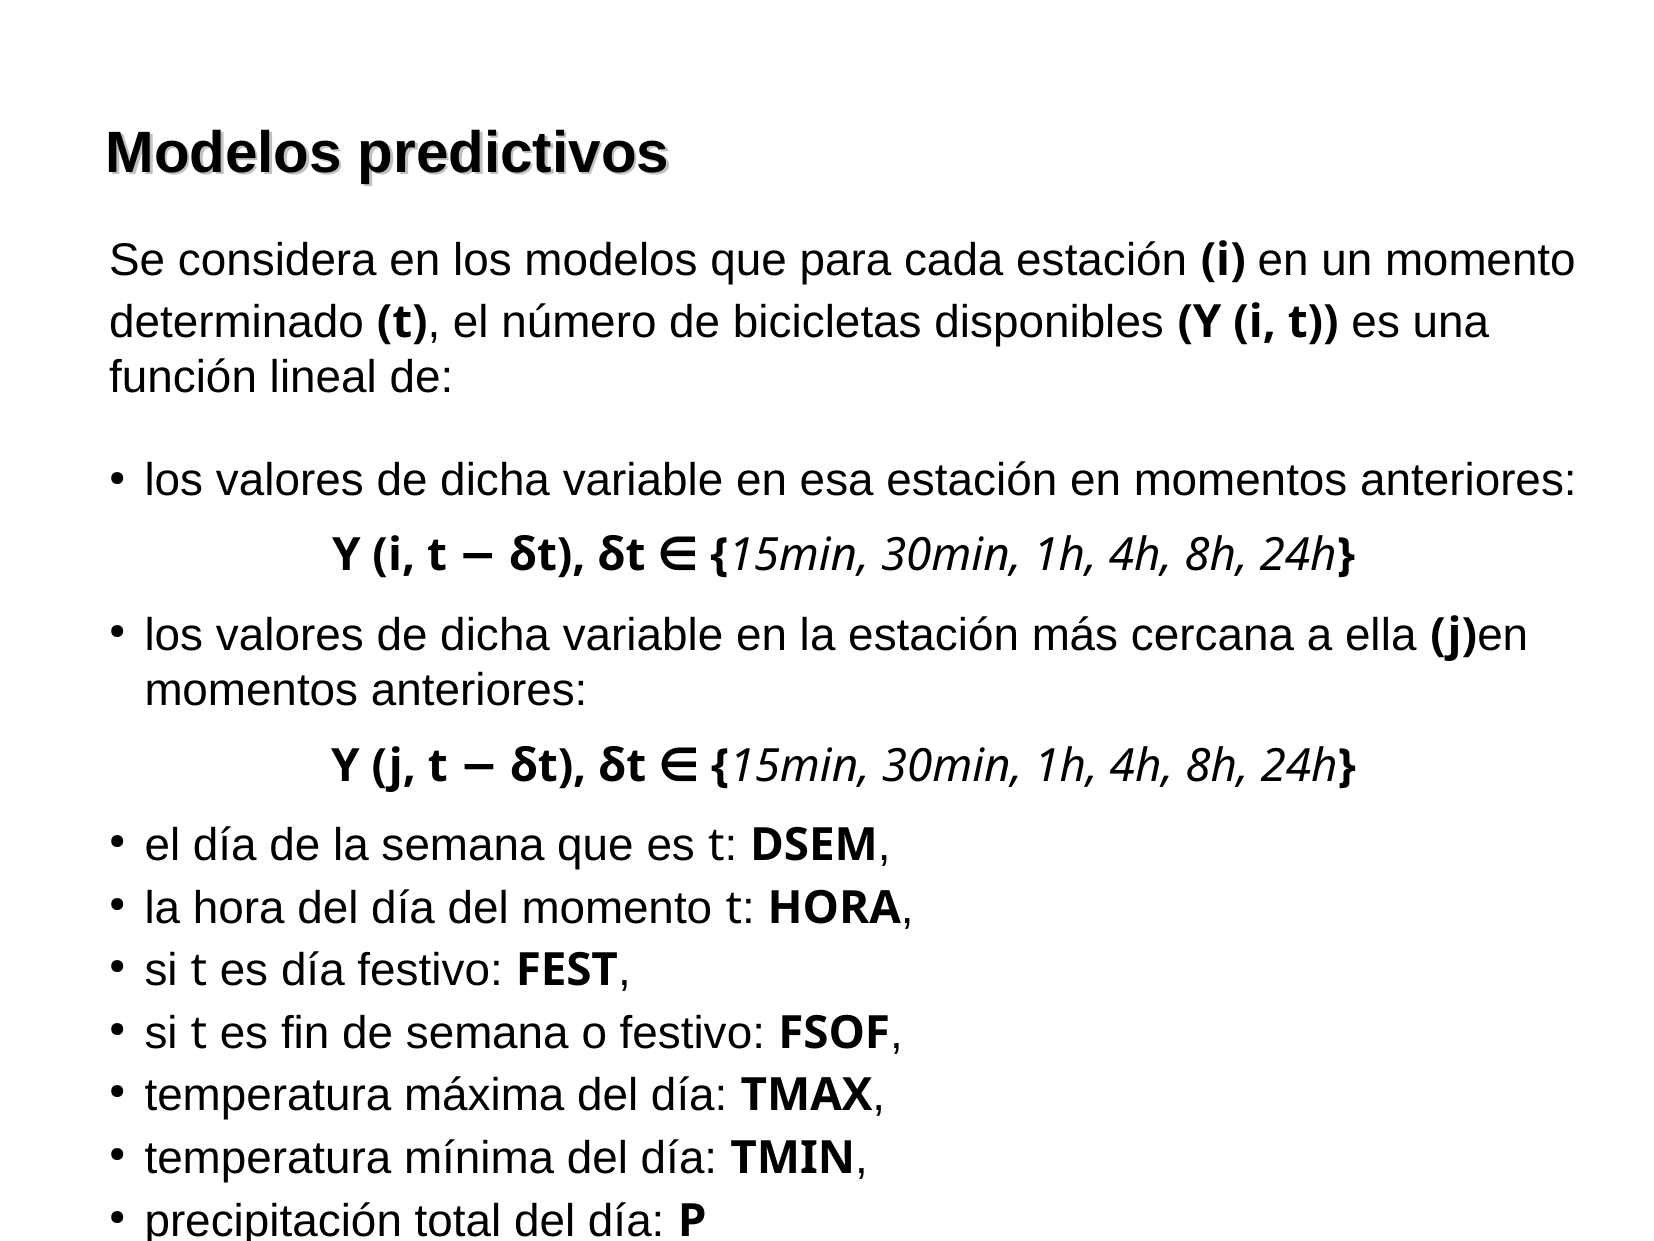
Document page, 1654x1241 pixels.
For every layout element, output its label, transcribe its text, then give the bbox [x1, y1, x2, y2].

text_box Se considera en los modelos que para cada estación (i) en un momento determinado (t), el número de bicicletas disponibles (Y (i, t)) es una función lineal de: los valores de dicha variable en esa estación en momentos anteriores: Y (i, t − δt), δt ∈ {15min, 30min, 1h, 4h, 8h, 24h} los valores de dicha variable en la estación más cercana a ella (j)en momentos anteriores: Y (j, t − δt), δt ∈ {15min, 30min, 1h, 4h, 8h, 24h} el día de la semana que es t: DSEM, la hora del día del momento t: HORA, si t es día festivo: FEST, si t es fin de semana o festivo: FSOF, temperatura máxima del día: TMAX, temperatura mínima del día: TMIN, precipitación total del día: P [94, 218, 1619, 1104]
text_box Modelos predictivos [90, 112, 685, 193]
